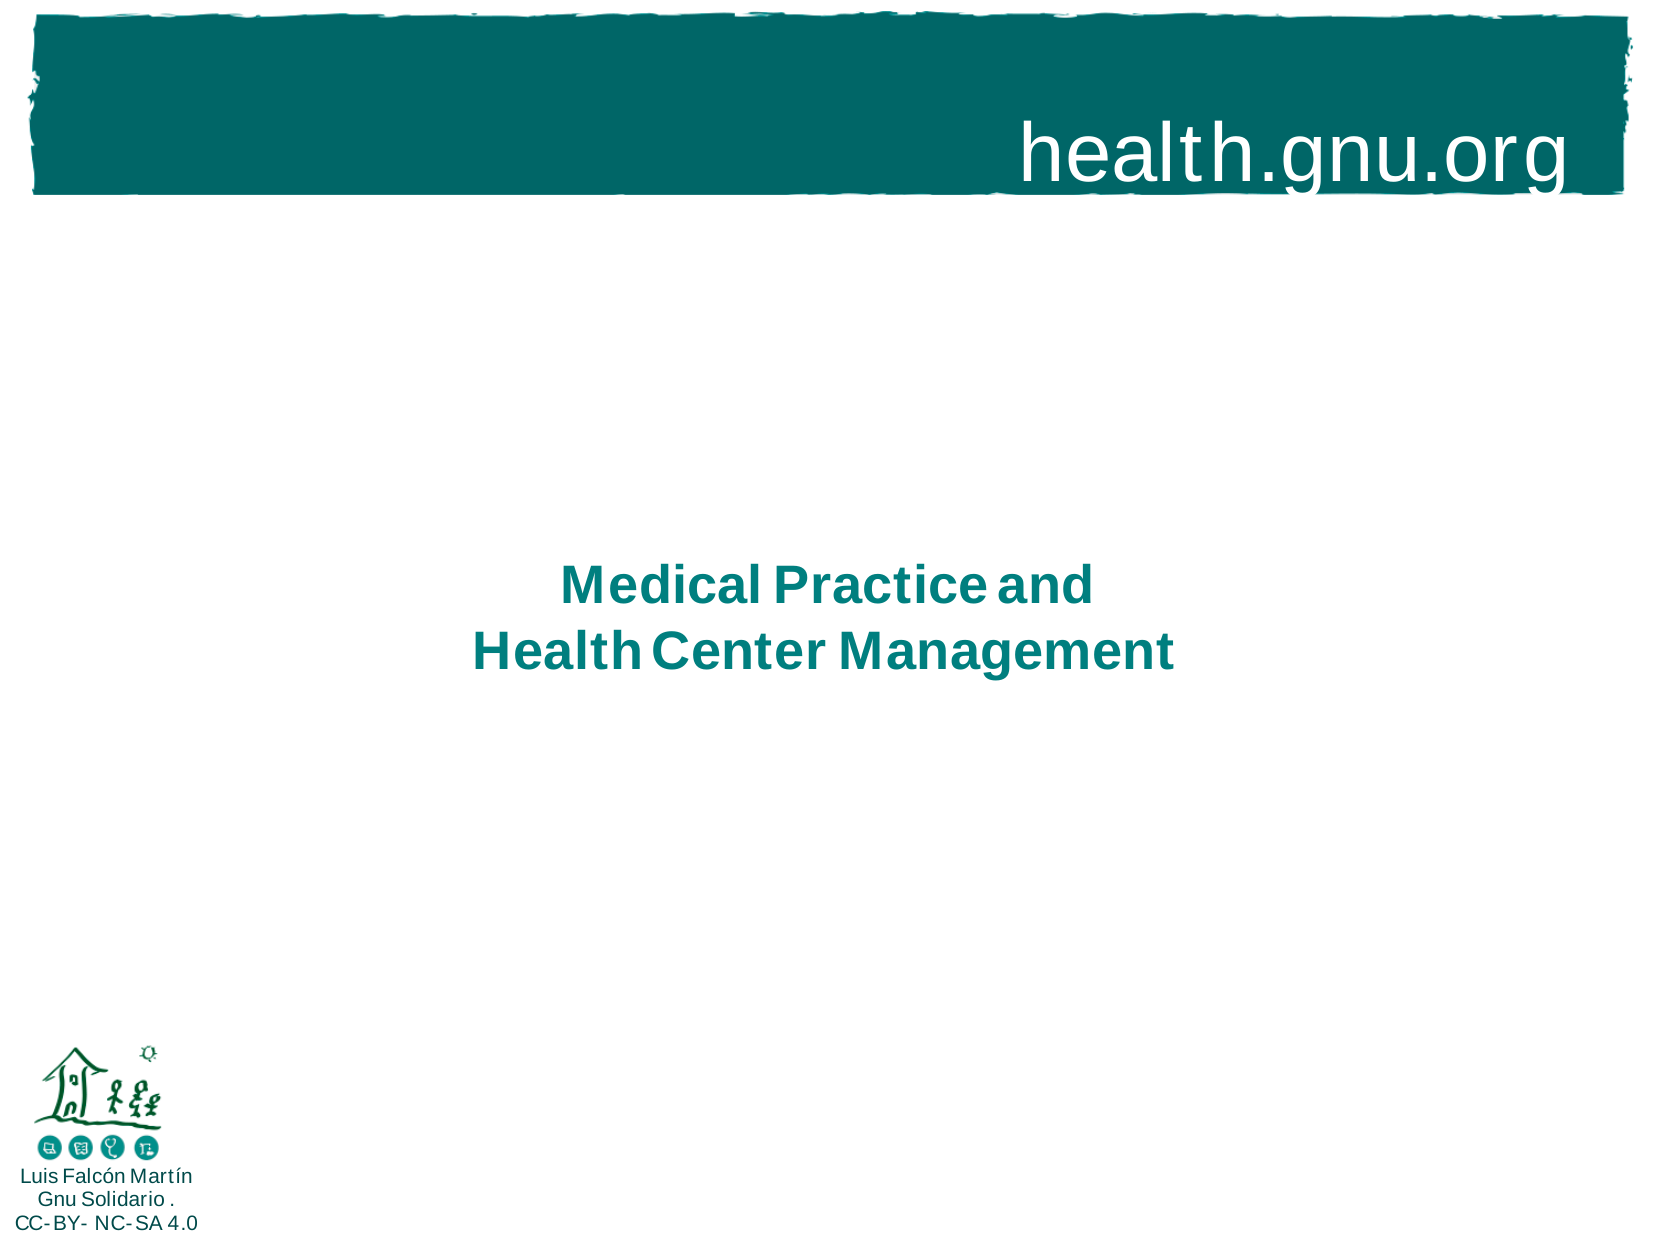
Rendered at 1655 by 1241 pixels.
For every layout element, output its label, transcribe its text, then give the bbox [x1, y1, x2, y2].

text_box LuisFalcónMartín GnuSolidario. CC-BY-NC-SA4.0 [0, 1157, 213, 1241]
text_box health.gnu.org [1016, 98, 1606, 199]
text_box MedicalPracticeand HealthCenterManagement [470, 548, 1192, 680]
picture [0, 0, 1654, 1211]
